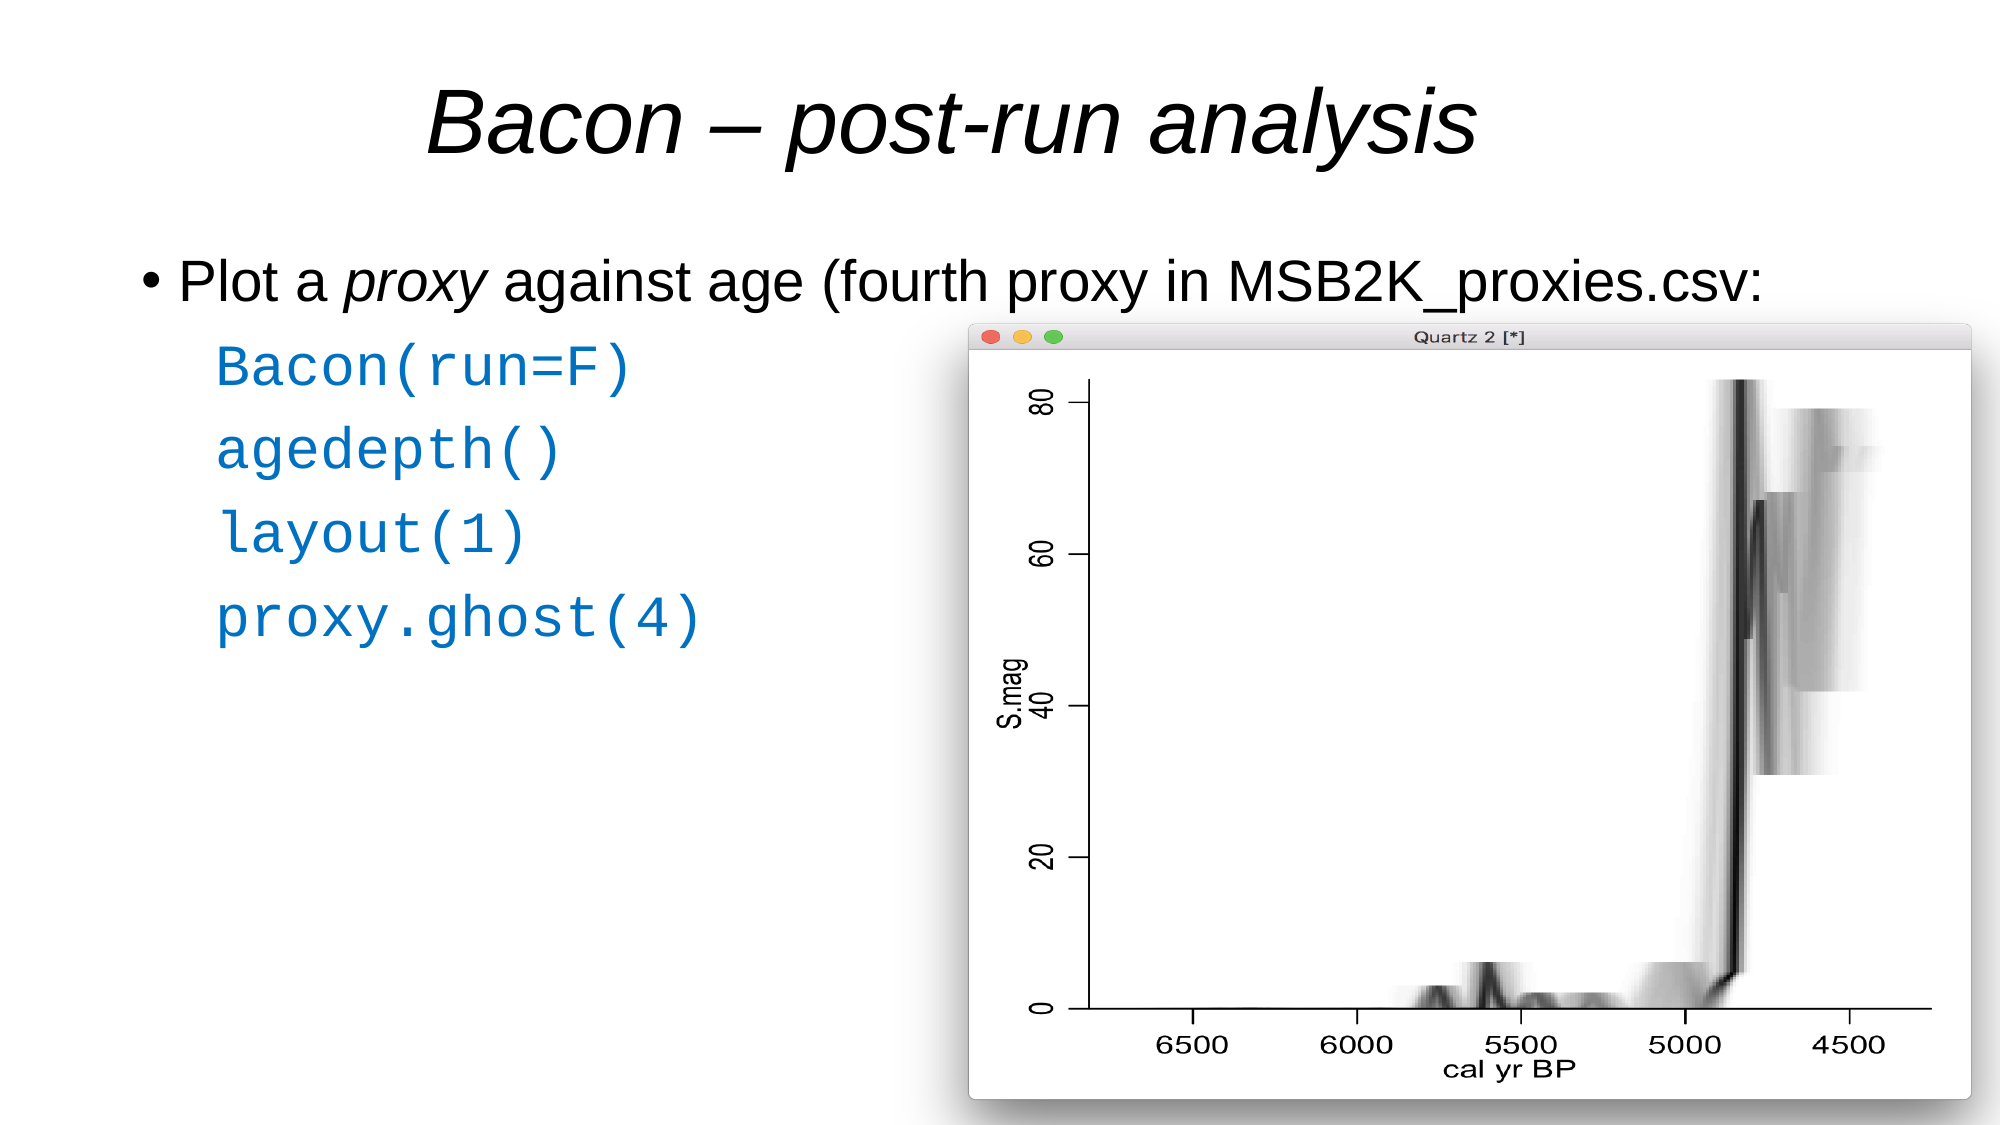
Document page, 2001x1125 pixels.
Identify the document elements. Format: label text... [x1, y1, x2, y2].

text_box Bacon – post-run analysis [425, 19, 1887, 230]
picture [881, 286, 2000, 1125]
text_box Plot a proxy against age (fourth proxy in MSB2K_proxies.csv: Bacon(run=F) agedepth() layout(1) proxy.ghost(4) [141, 251, 1887, 871]
